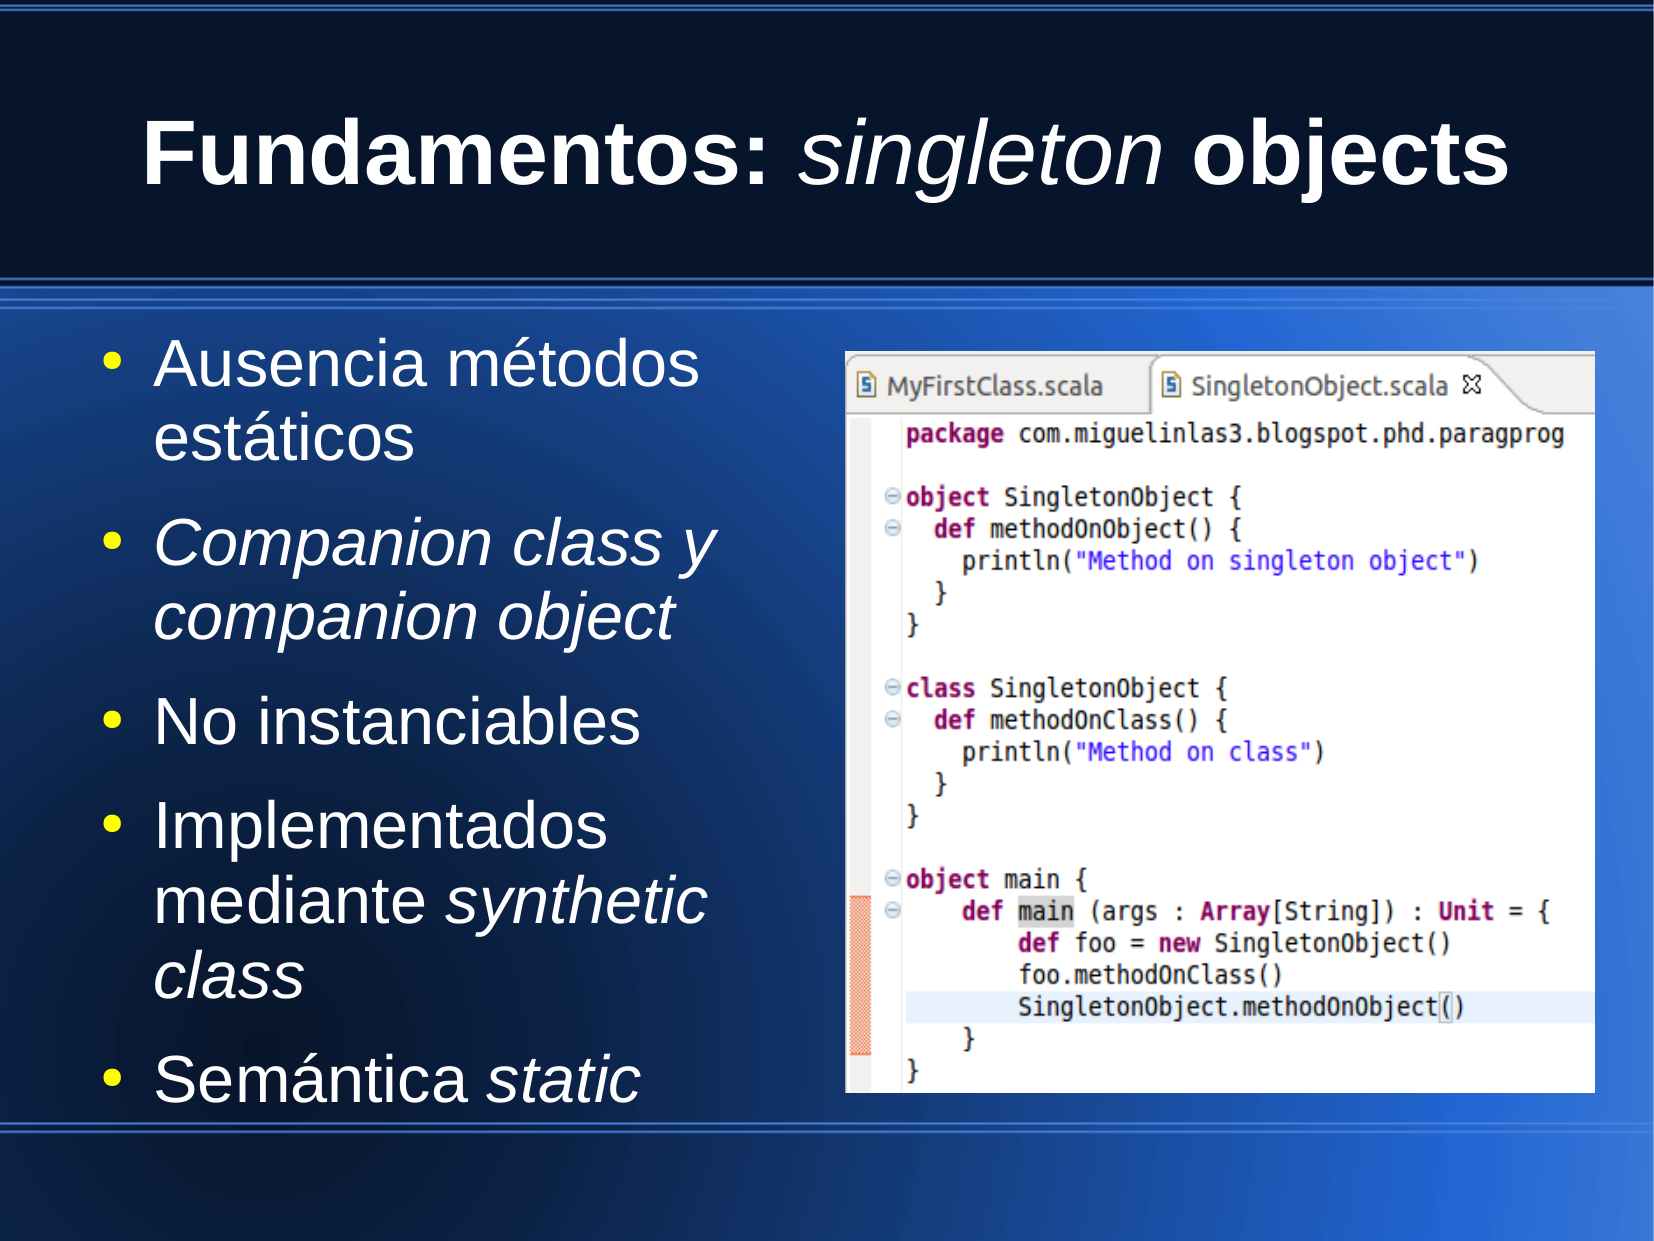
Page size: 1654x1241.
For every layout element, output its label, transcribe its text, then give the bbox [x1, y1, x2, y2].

title Fundamentos: singleton objects [82, 49, 1571, 257]
list Ausencia métodos estáticos Companion class y companion object No instanciables Implementados mediante synthetic class Semántica static [82, 325, 809, 1145]
picture [0, 0, 1654, 1241]
